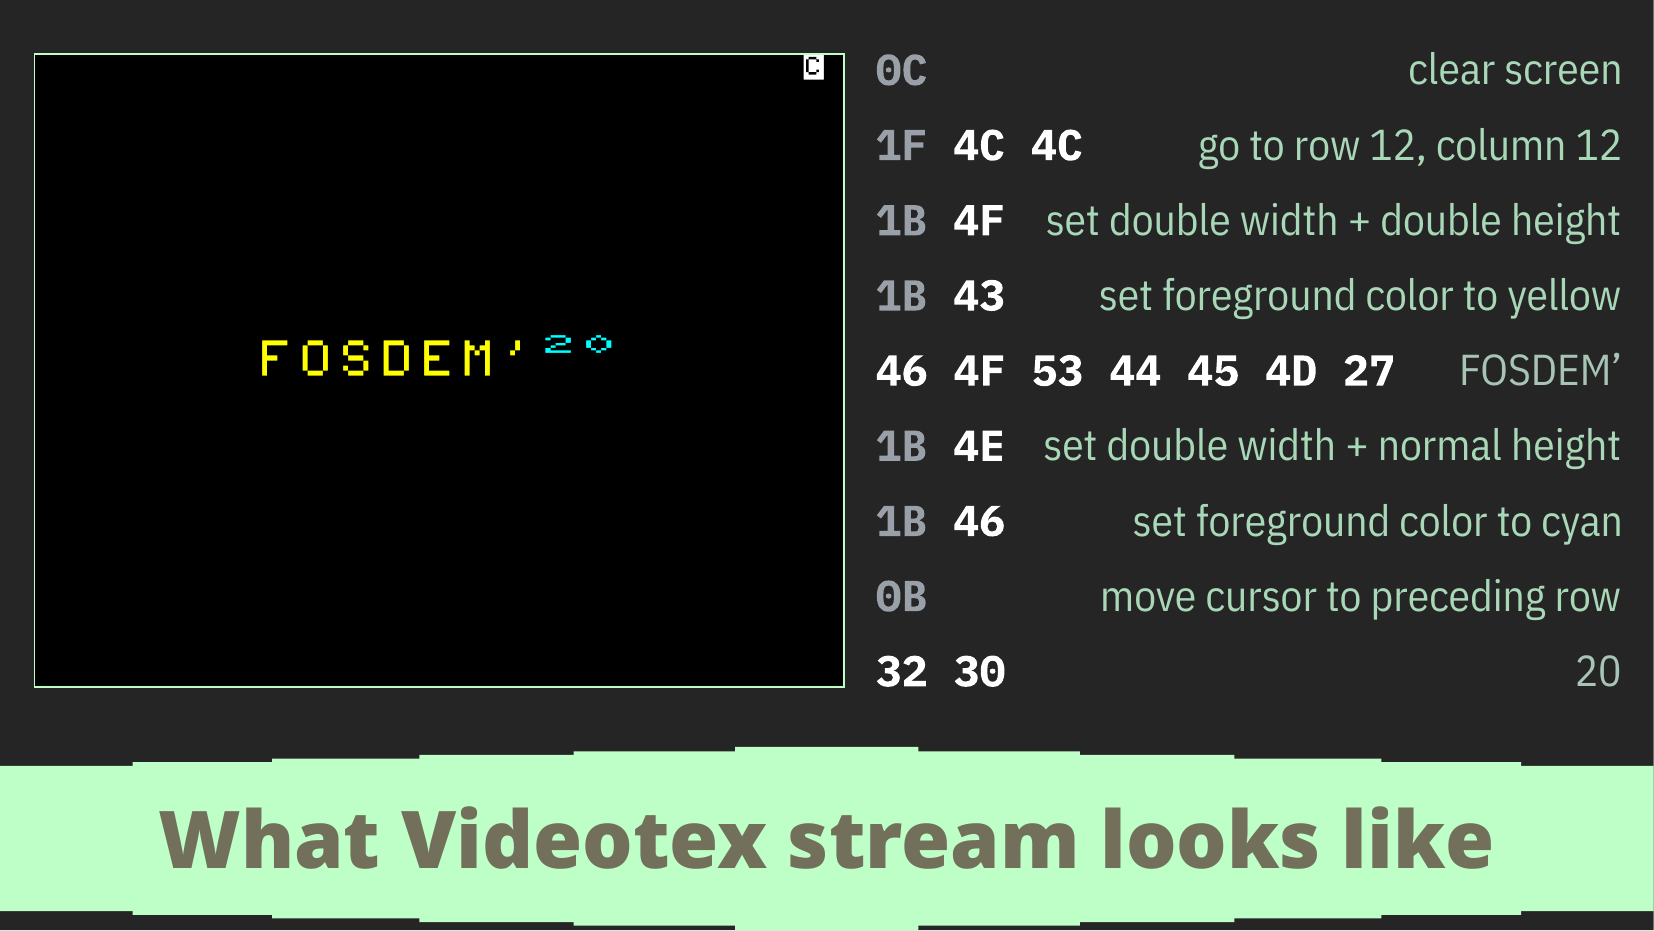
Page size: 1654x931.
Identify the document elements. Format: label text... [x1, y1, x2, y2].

title What Videotex stream looks like [54, 783, 1600, 892]
picture [28, 47, 1625, 693]
